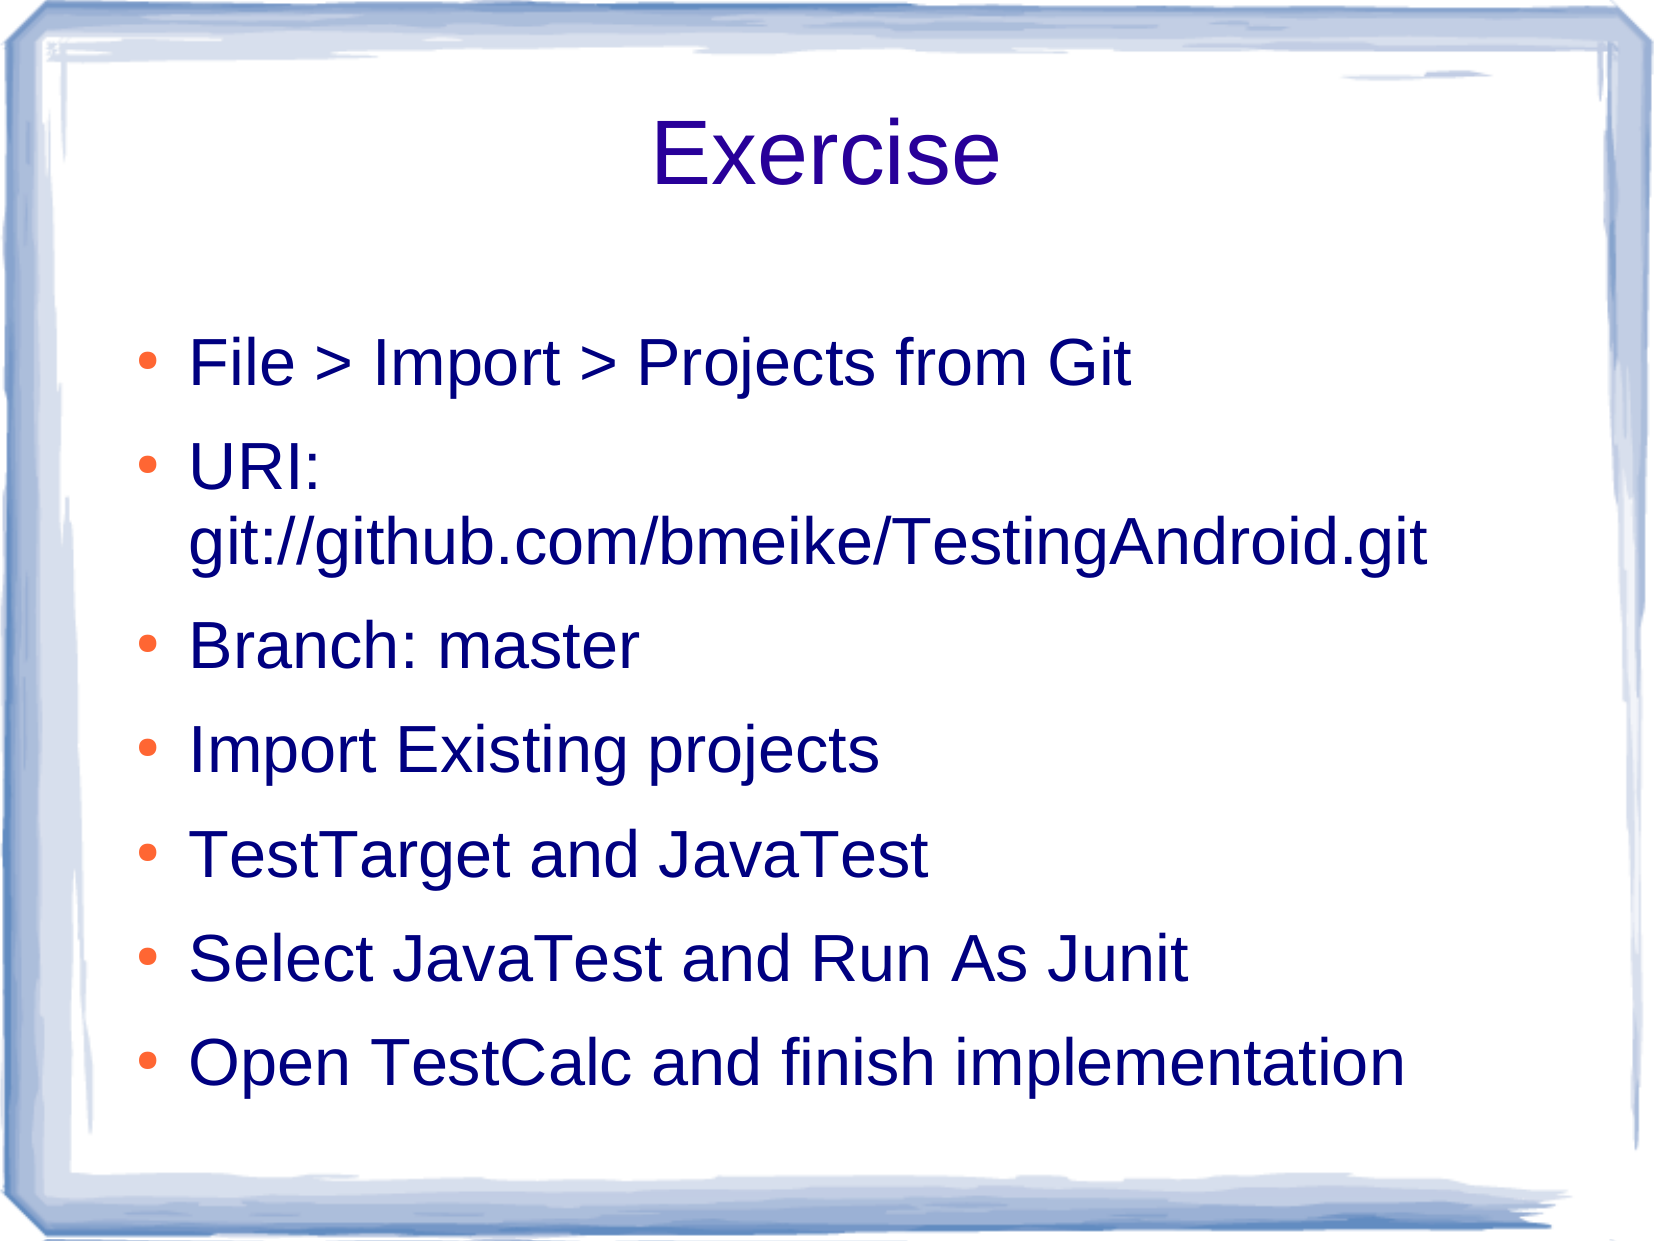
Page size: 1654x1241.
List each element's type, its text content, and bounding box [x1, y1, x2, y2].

picture [0, 0, 1654, 1241]
list File > Import > Projects from Git URI: git://github.com/bmeike/TestingAndroid.git Branch: master Import Existing projects TestTarget and JavaTest Select JavaTest and Run As Junit Open TestCalc and finish implementation [118, 324, 1571, 1129]
title Exercise [82, 56, 1571, 250]
